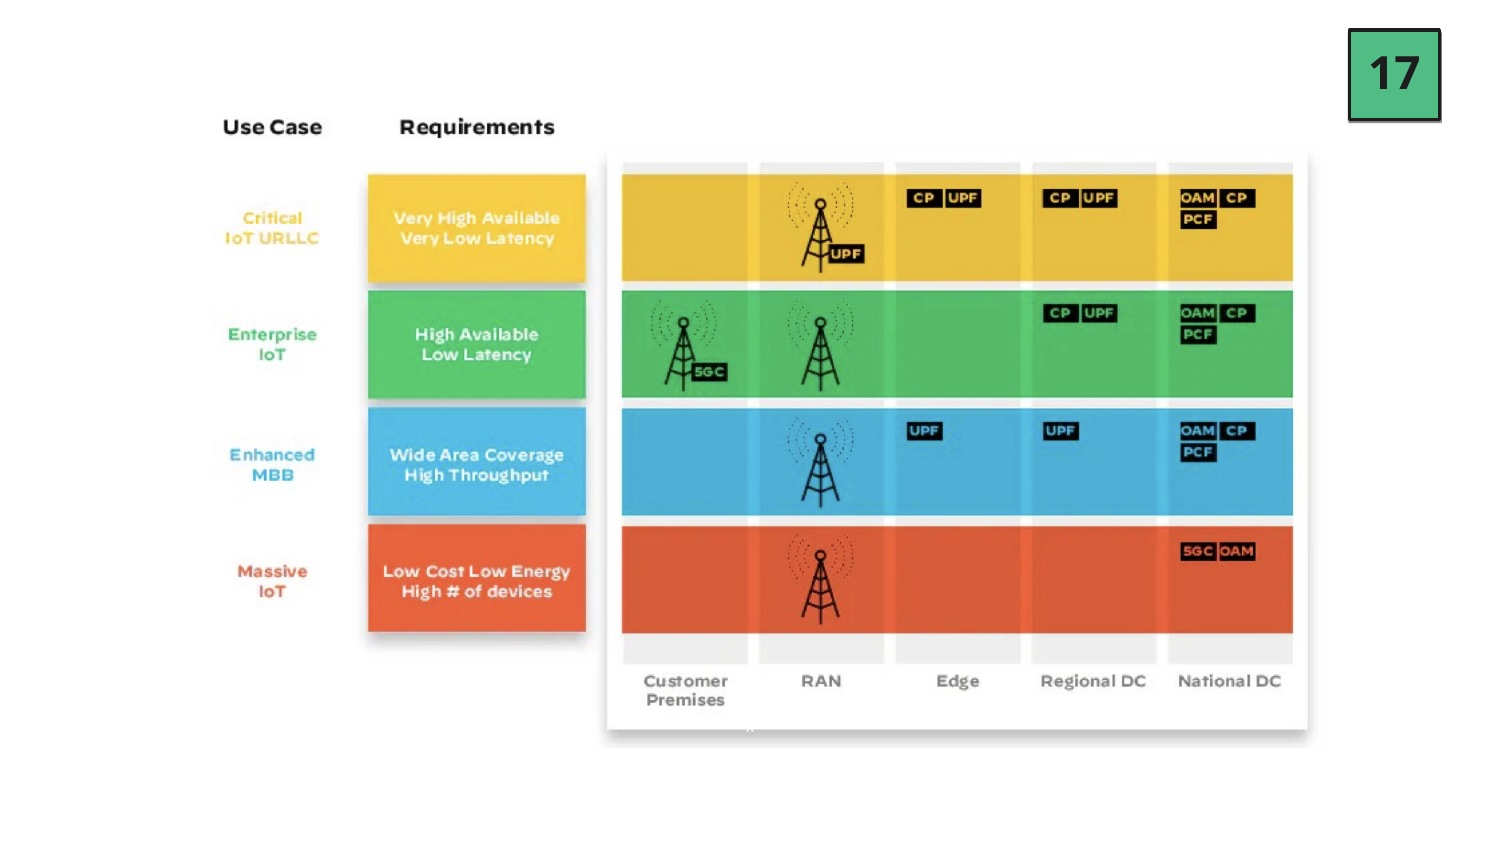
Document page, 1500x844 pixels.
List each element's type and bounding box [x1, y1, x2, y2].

picture [170, 95, 1330, 749]
